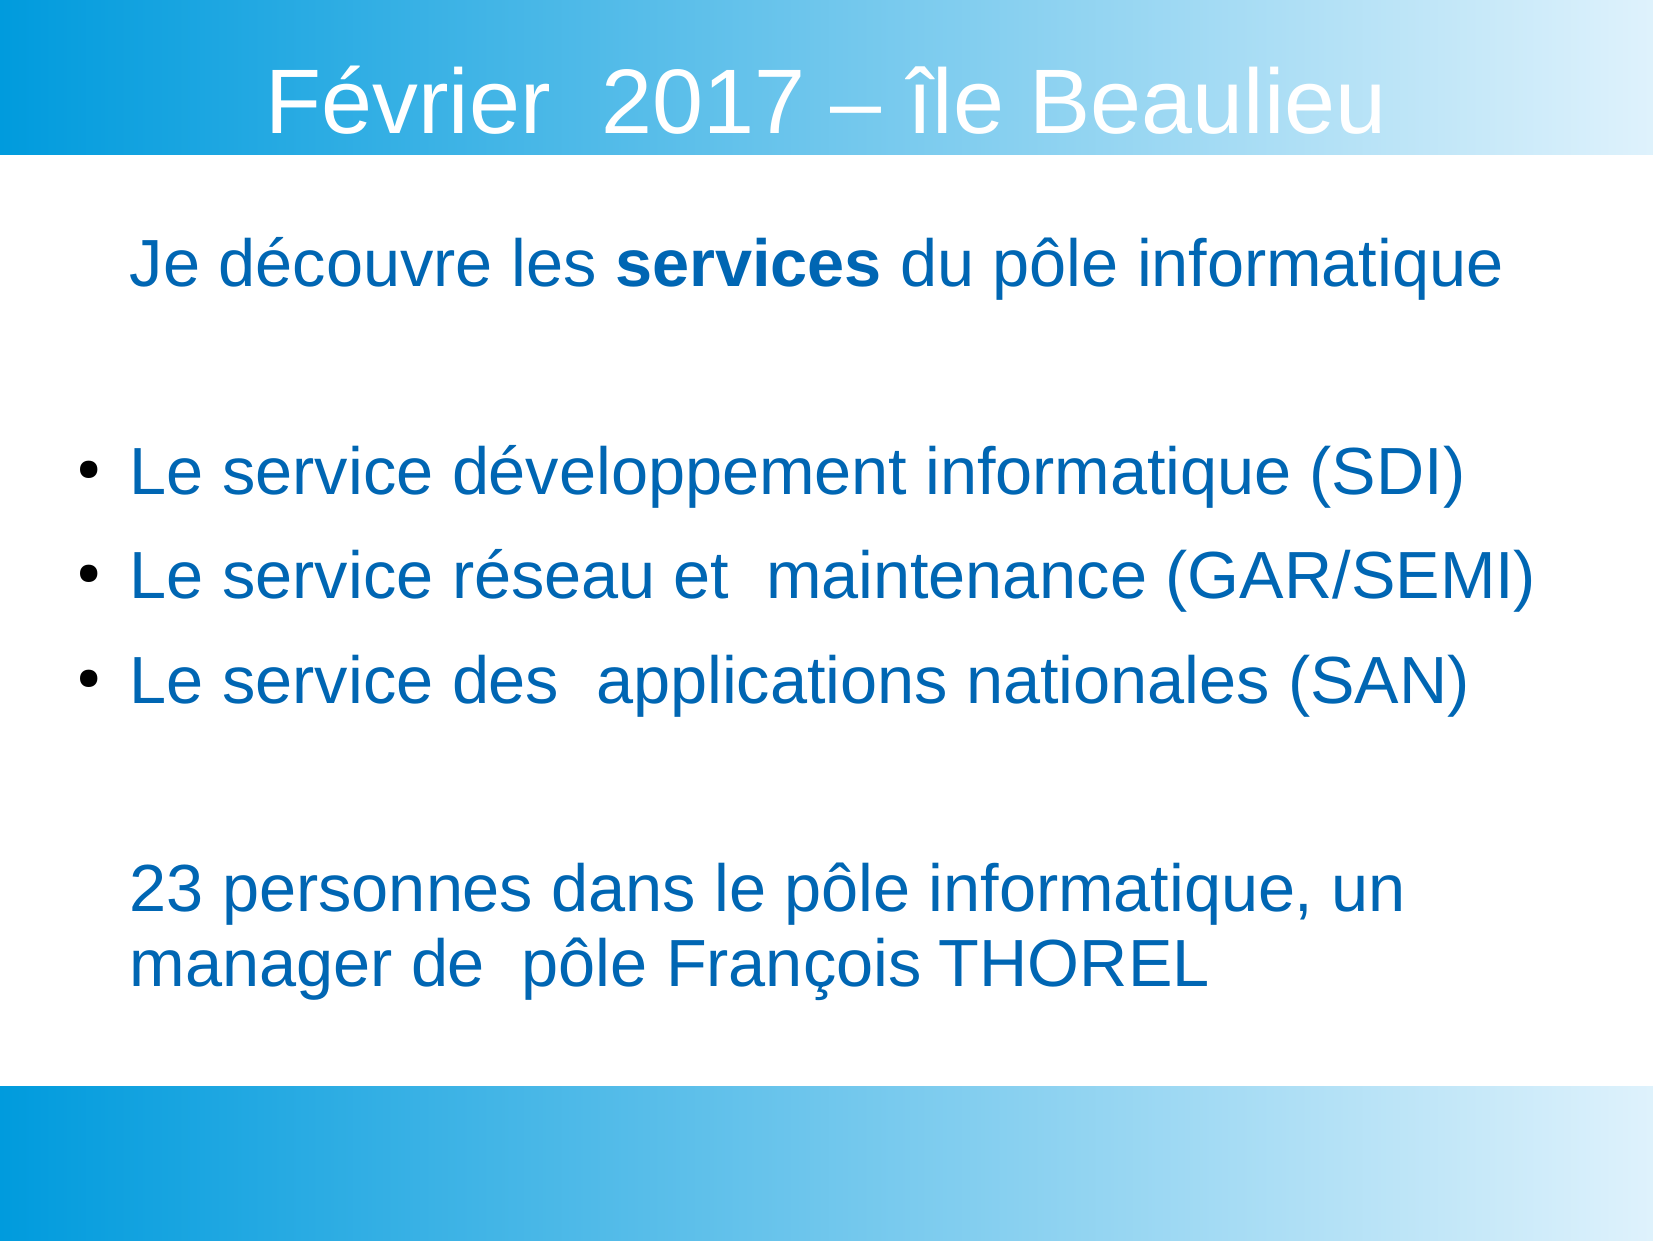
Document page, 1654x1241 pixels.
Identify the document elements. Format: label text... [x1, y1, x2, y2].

list Je découvre les services du pôle informatique Le service développement informatique (SDI) Le service réseau et maintenance (GAR/SEMI) Le service des applications nationales (SAN) 23 personnes dans le pôle informatique, un manager de pôle François THOREL [59, 225, 1548, 945]
title Février 2017 – île Beaulieu [82, 49, 1571, 155]
